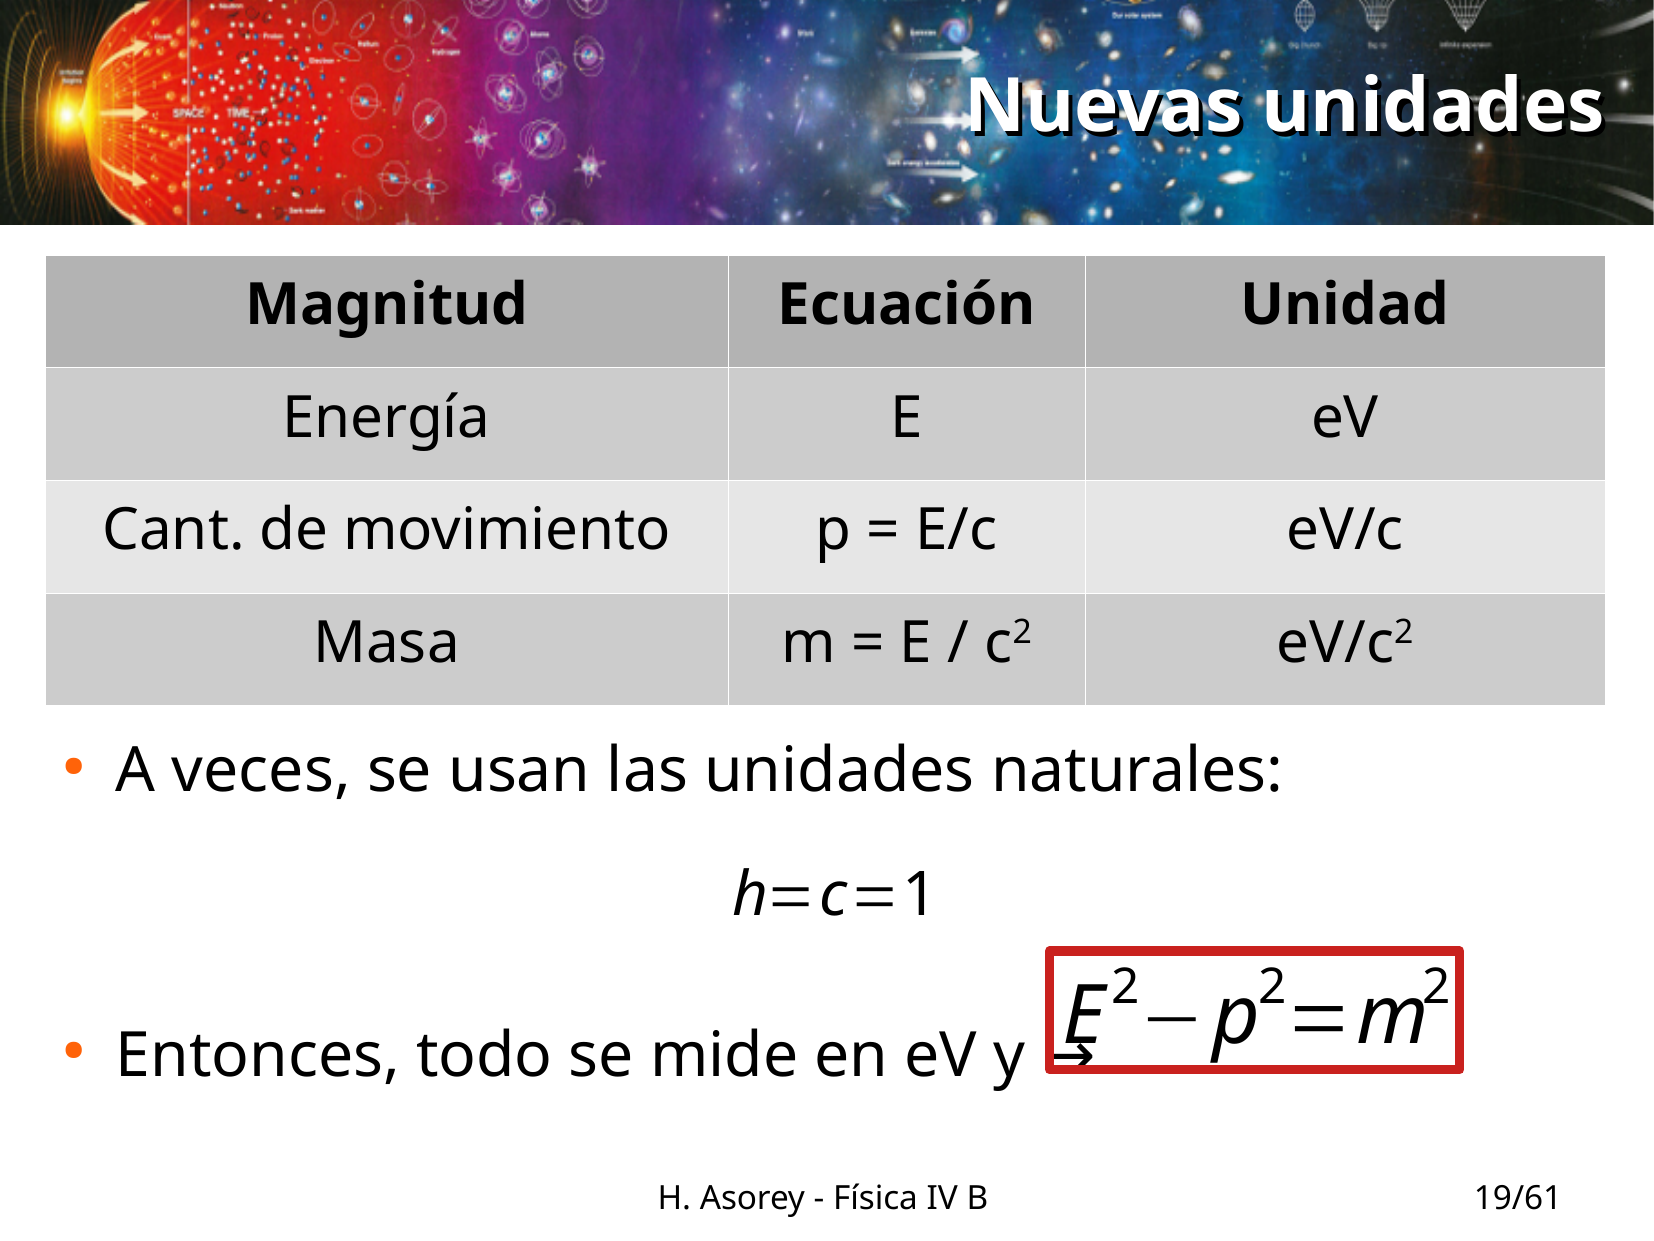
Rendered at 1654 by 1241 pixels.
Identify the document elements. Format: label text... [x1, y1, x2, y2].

table_cell eV/c [1086, 481, 1605, 593]
table_cell Cant. de movimiento [46, 481, 728, 593]
chart [725, 854, 931, 931]
list A veces, se usan las unidades naturales: Entonces, todo se mide en eV y → [45, 725, 1606, 1155]
table_header Ecuación [729, 256, 1085, 367]
table_header Unidad [1086, 256, 1605, 367]
chart [1054, 955, 1456, 1066]
table_cell p = E/c [729, 481, 1085, 593]
table_cell Energía [46, 368, 728, 480]
table_header Magnitud [46, 256, 728, 367]
table_cell eV/c2 [1086, 594, 1605, 705]
picture [0, 0, 1654, 225]
table_cell E [729, 368, 1085, 480]
table_cell Masa [46, 594, 728, 705]
table_cell eV [1086, 368, 1605, 480]
title Nuevas unidades [45, 15, 1606, 191]
table_cell m = E / c2 [729, 594, 1085, 705]
